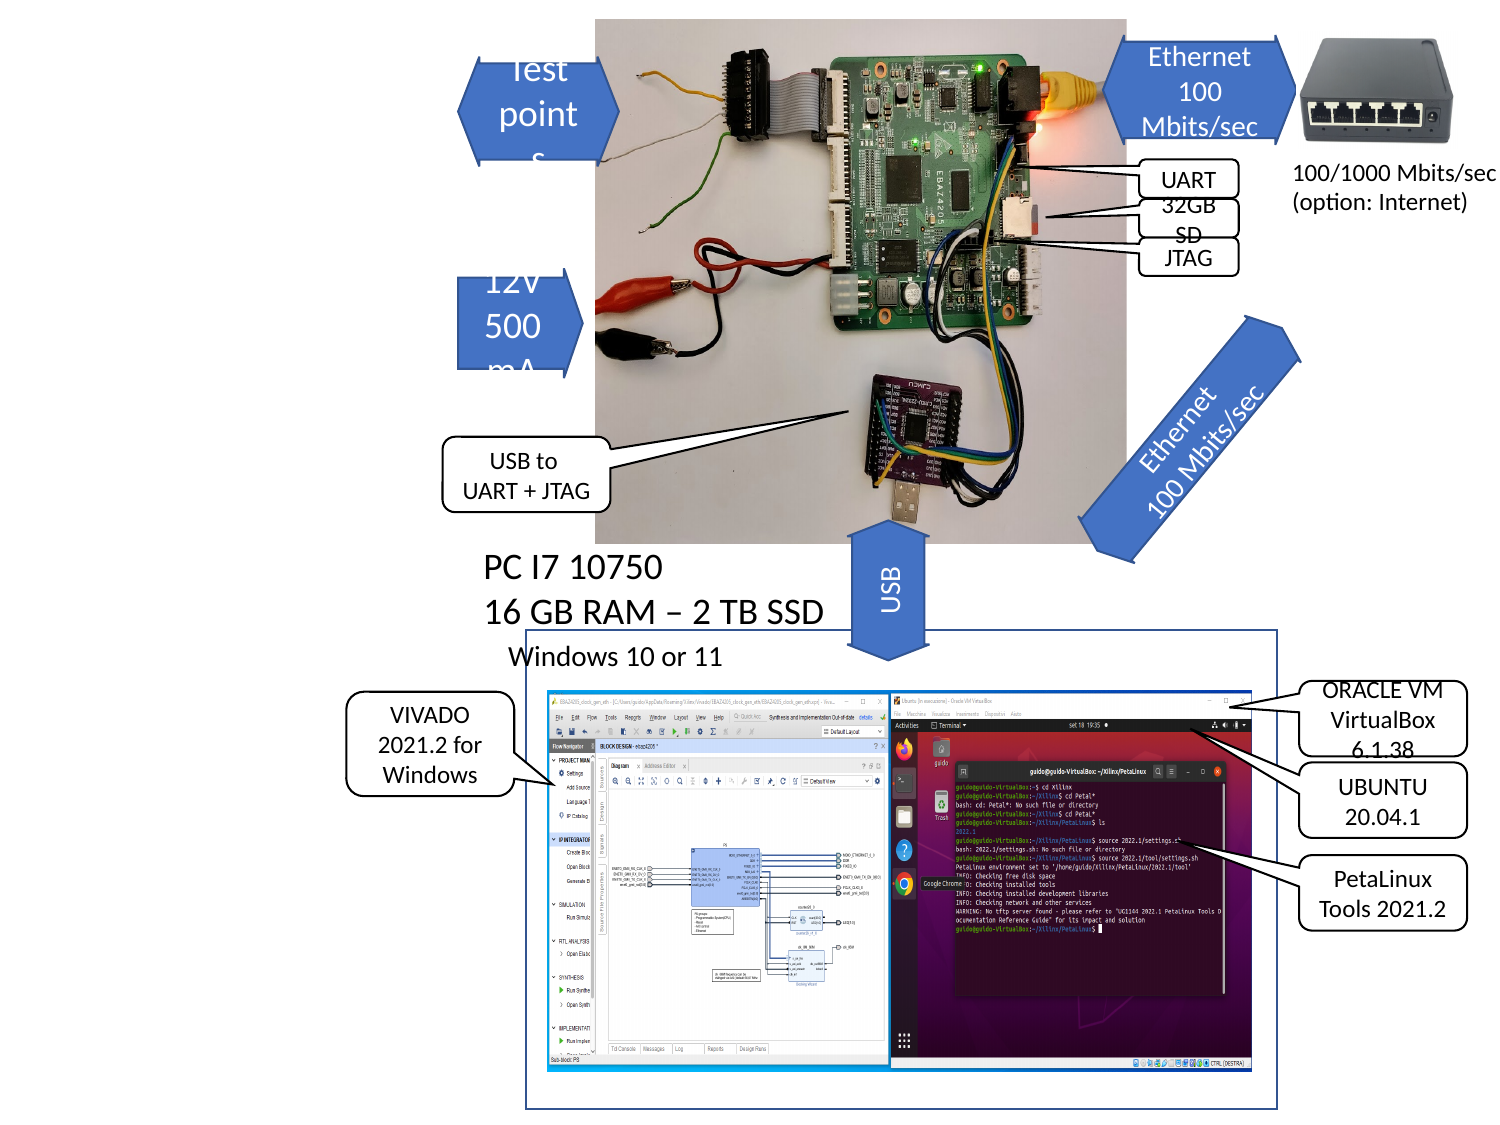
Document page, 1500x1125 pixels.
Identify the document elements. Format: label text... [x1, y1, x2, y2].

picture [550, 690, 1252, 1072]
text_box 12V 500mA [458, 268, 583, 379]
text_box JTAG [994, 237, 1239, 276]
text_box UART [1018, 159, 1239, 198]
text_box 100/1000 Mbits/sec (option: Internet) [1277, 148, 1500, 224]
text_box ORACLE VM VirtualBox 6.1.38 [1229, 680, 1468, 757]
text_box UBUNTU 20.04.1 [1190, 728, 1468, 838]
text_box PC I7 10750 16 GB RAM – 2 TB SSD [468, 534, 849, 640]
text_box USB to UART + JTAG [442, 411, 849, 513]
text_box Ethernet 100 Mbits/sec [1102, 35, 1296, 145]
text_box Ethernet 100 Mbits/sec [1078, 315, 1301, 564]
picture [1296, 31, 1458, 148]
picture [595, 19, 1127, 544]
text_box USB [847, 520, 930, 661]
text_box 32GB SD [1045, 198, 1239, 238]
text_box VIVADO 2021.2 for Windows [346, 691, 553, 797]
text_box Test points [458, 56, 619, 167]
text_box Windows 10 or 11 [493, 630, 739, 681]
text_box PetaLinux Tools 2021.2 [1176, 840, 1468, 931]
